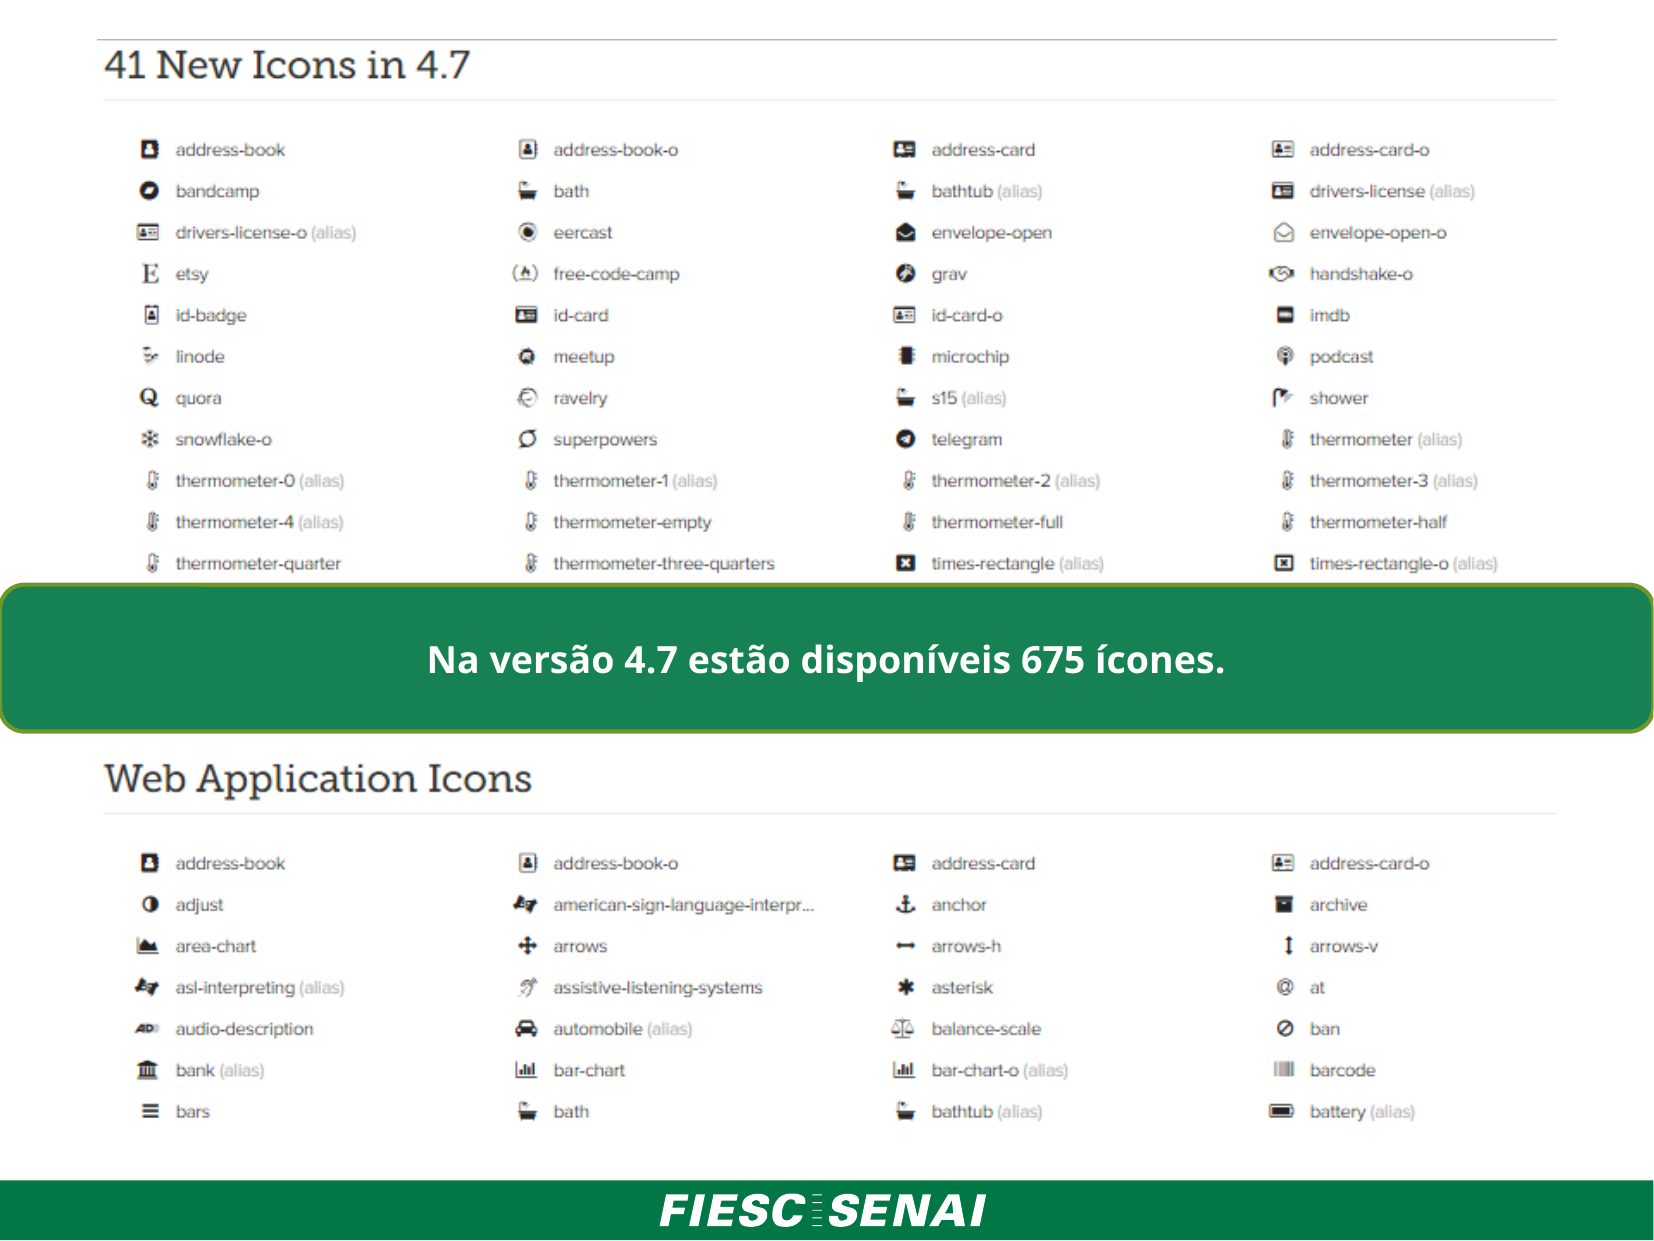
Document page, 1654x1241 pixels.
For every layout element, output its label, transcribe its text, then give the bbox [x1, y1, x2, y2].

picture [97, 732, 1557, 1137]
text_box Na versão 4.7 estão disponíveis 675 ícones. [0, 584, 1654, 732]
picture [97, 39, 1557, 584]
